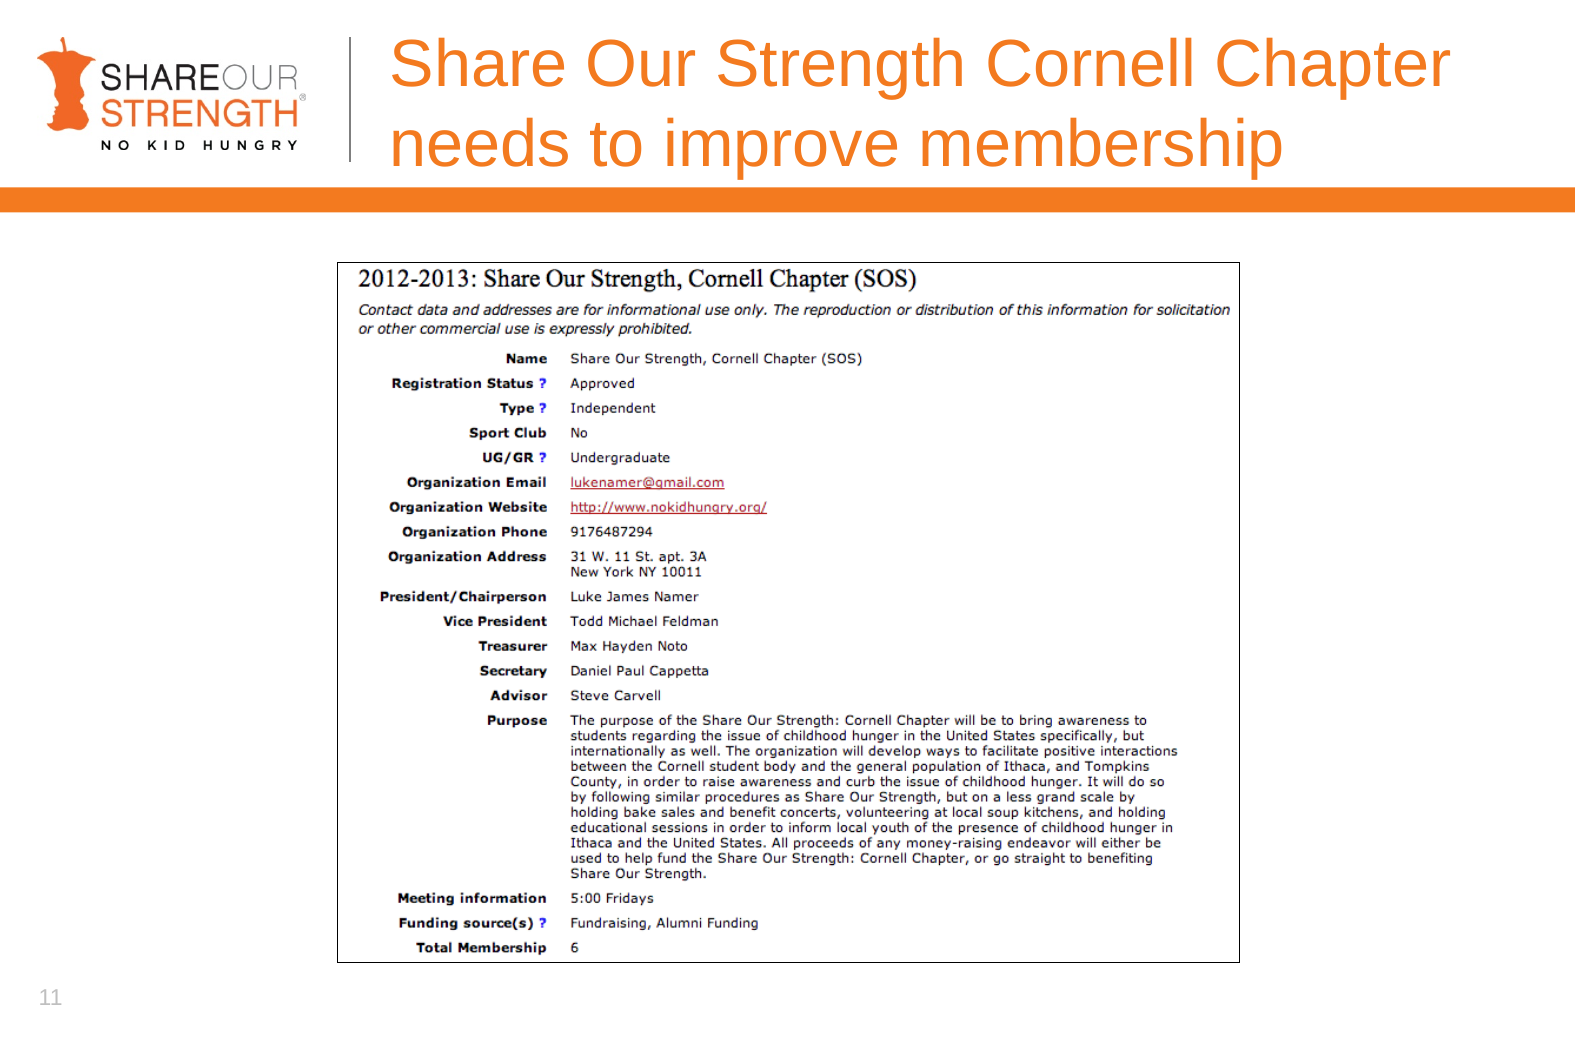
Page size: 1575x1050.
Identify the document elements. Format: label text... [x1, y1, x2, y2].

picture [37, 37, 306, 150]
title Share Our Strength Cornell Chapter needs to improve membership [375, 12, 1513, 200]
picture [337, 262, 1240, 963]
